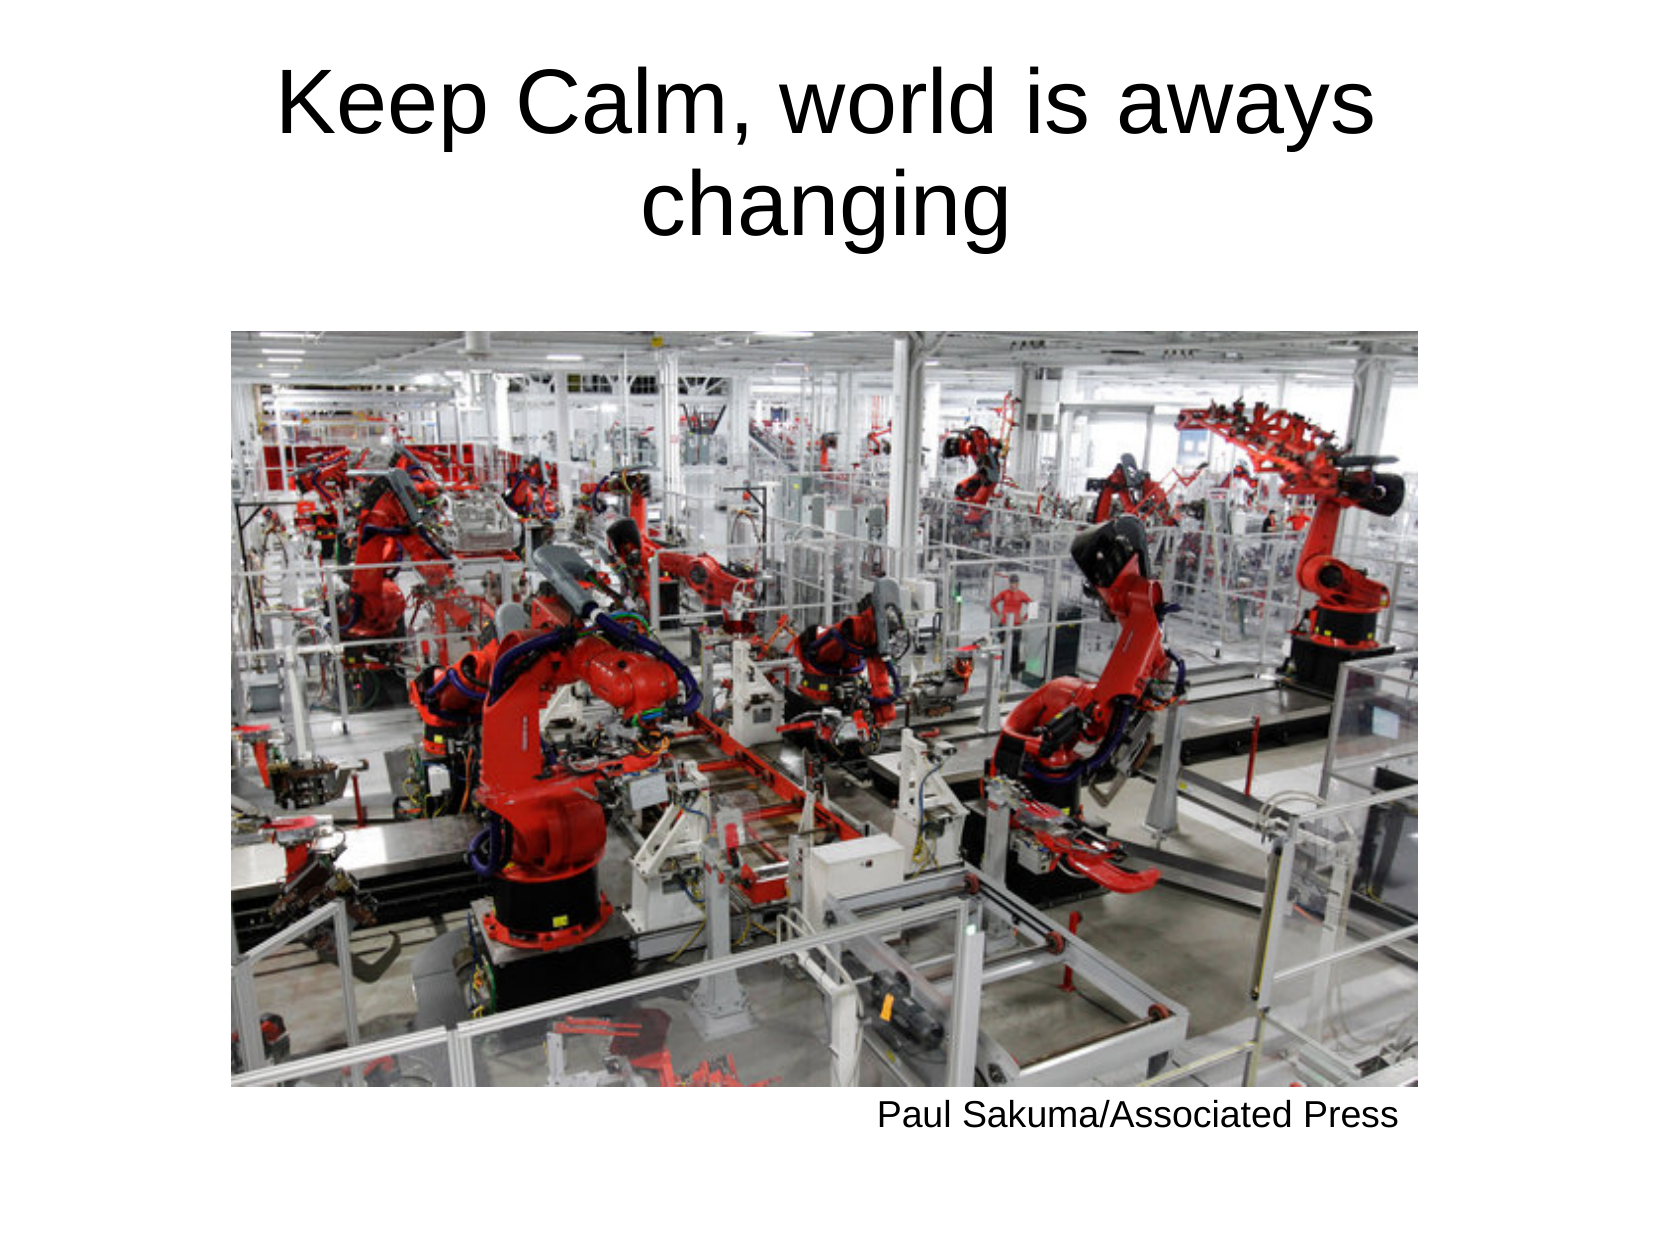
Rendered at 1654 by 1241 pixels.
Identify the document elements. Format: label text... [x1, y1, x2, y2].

title Keep Calm, world is aways changing [82, 49, 1571, 257]
text_box Paul Sakuma/Associated Press [862, 1086, 1415, 1144]
picture [231, 331, 1418, 1087]
